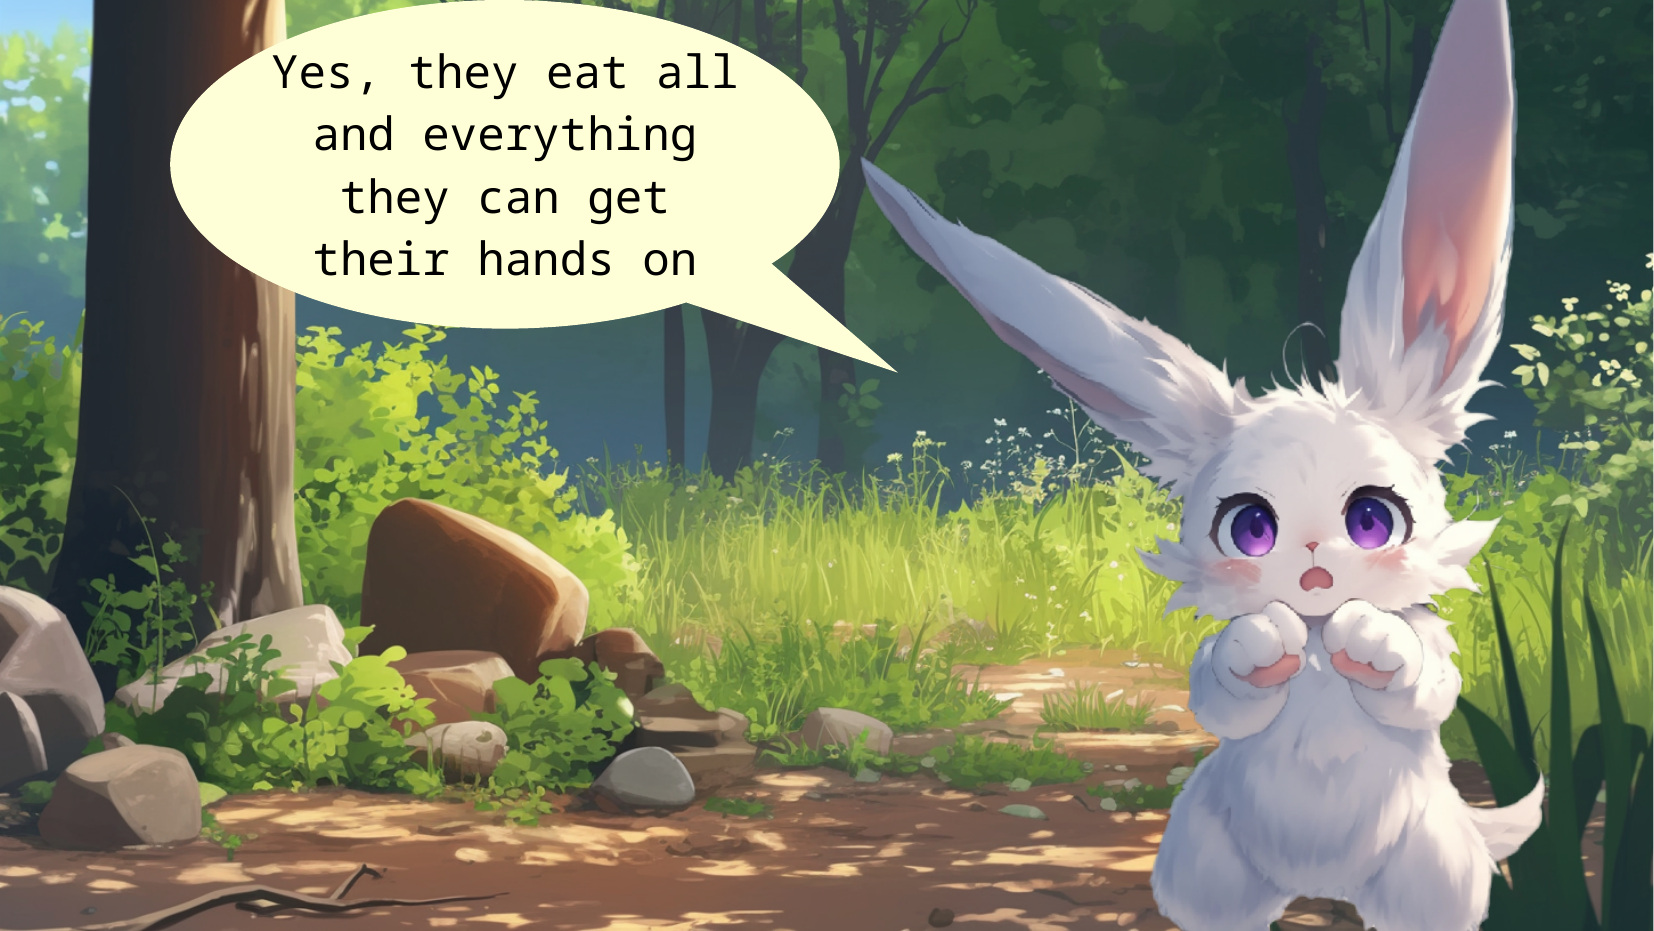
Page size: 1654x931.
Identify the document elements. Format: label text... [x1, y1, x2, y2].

text_box Yes, they eat all and everything they can get their hands on [170, 0, 898, 373]
picture [0, 0, 1654, 931]
